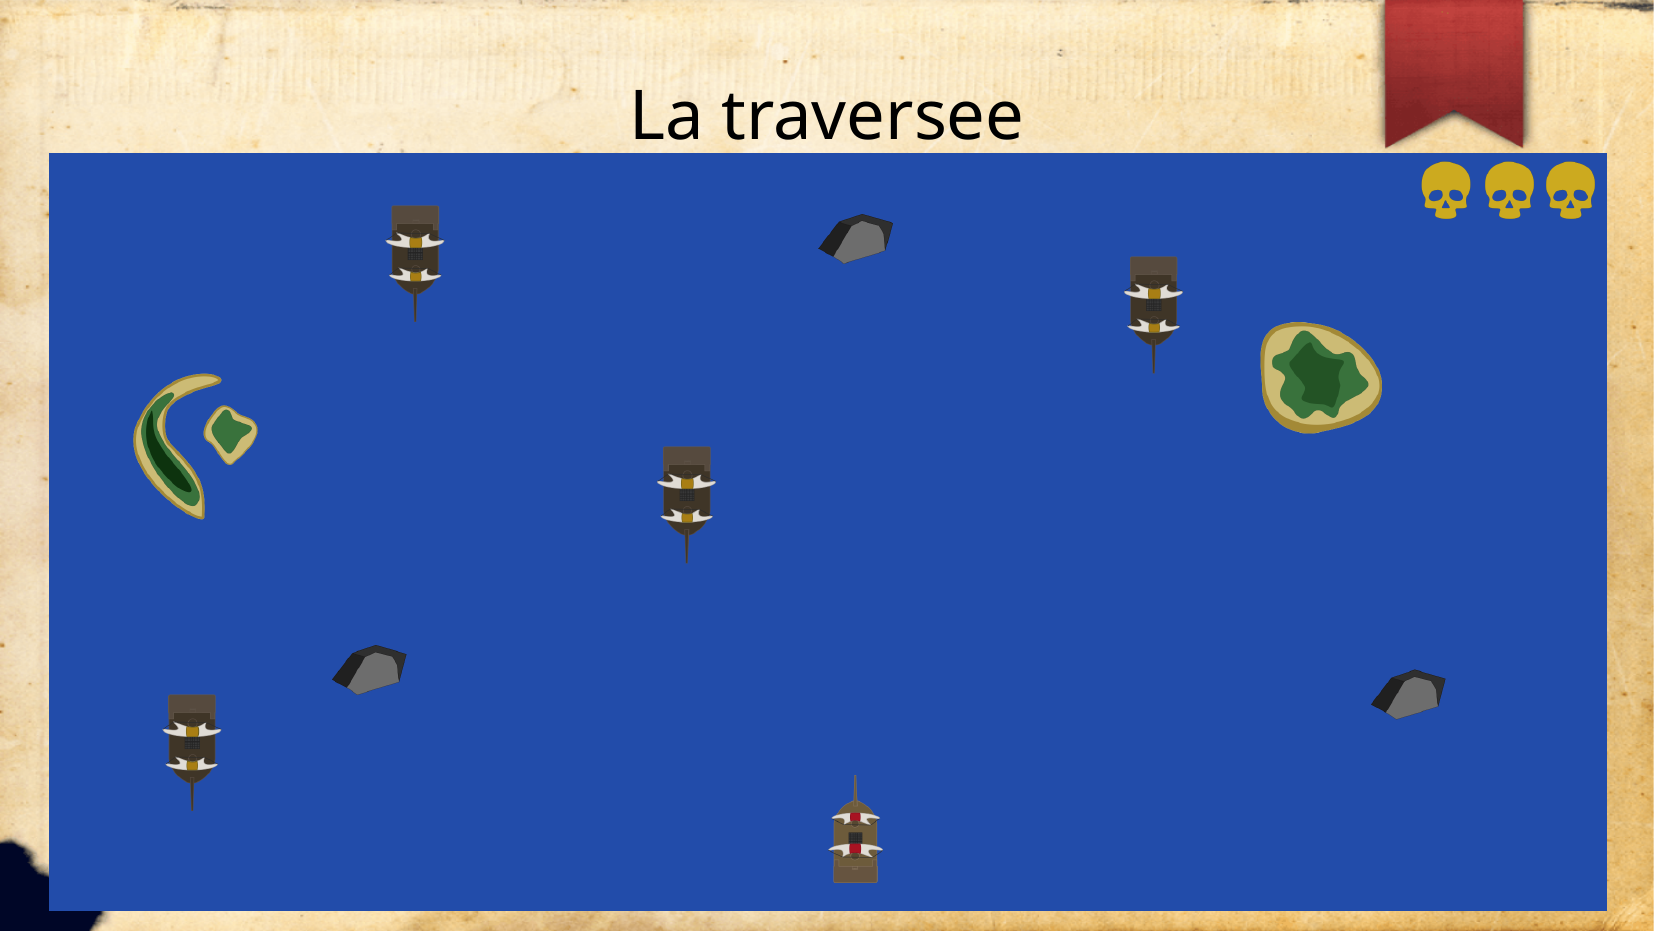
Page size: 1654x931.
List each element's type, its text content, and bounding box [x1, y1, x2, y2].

picture [0, 0, 1654, 931]
title La traversee [82, 35, 1571, 153]
